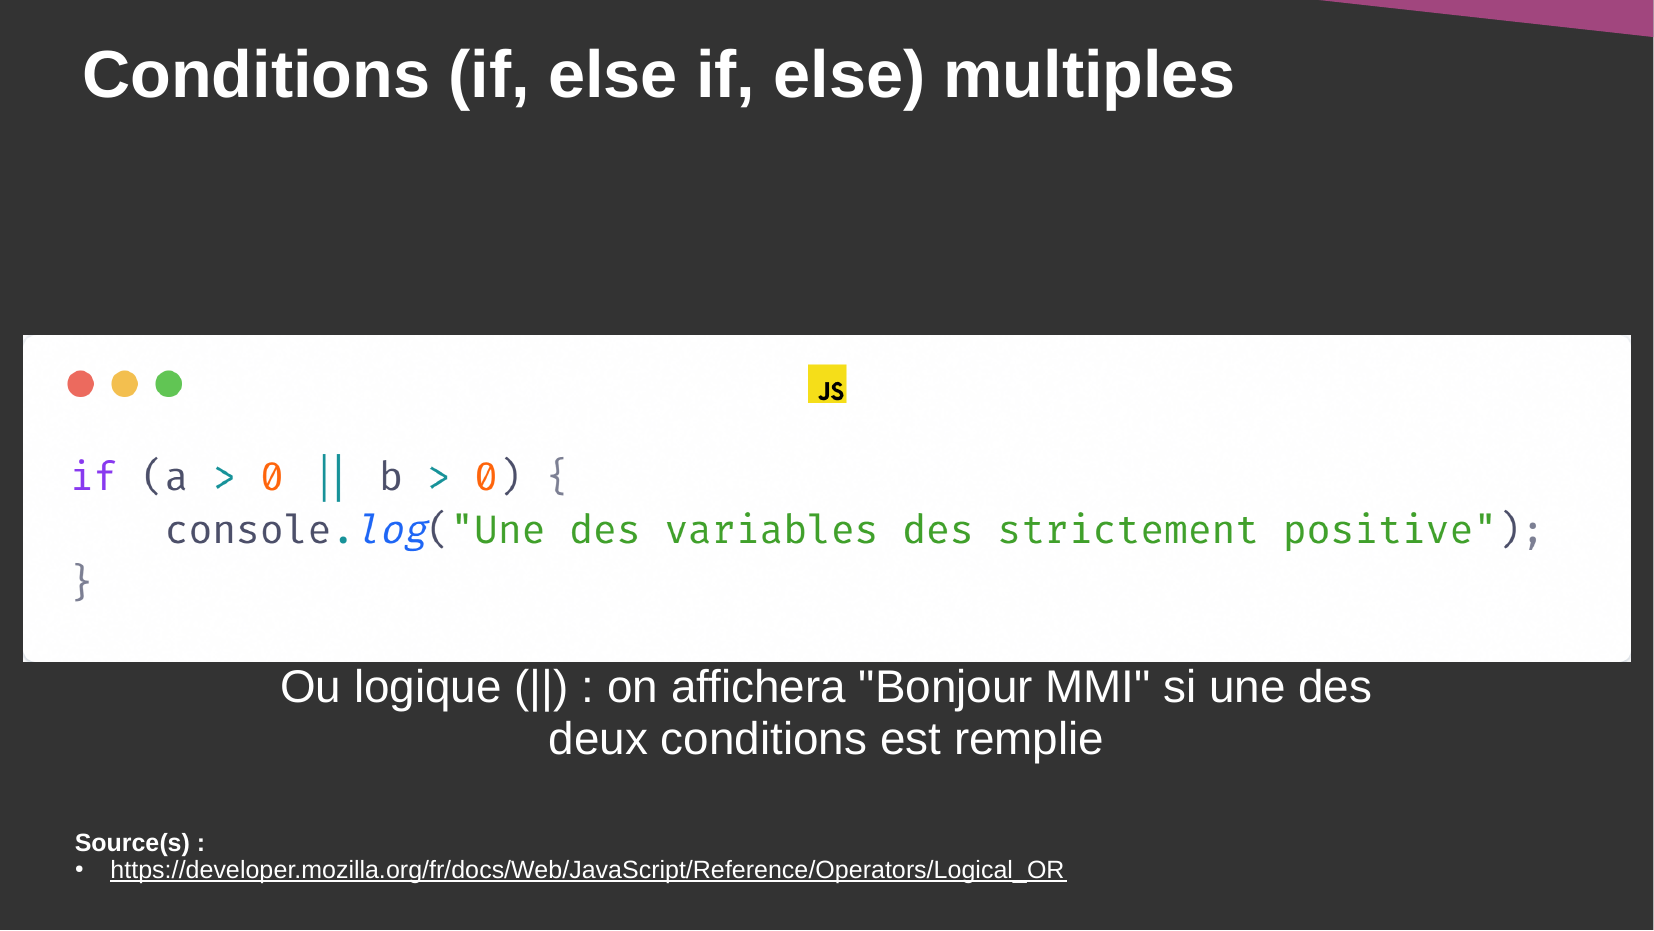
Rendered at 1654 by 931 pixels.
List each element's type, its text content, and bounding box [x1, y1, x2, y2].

picture [23, 335, 1631, 662]
title Ou logique (||) : on affichera "Bonjour MMI" si une des deux conditions est remplie [271, 662, 1383, 764]
text_box Source(s) : https://developer.mozilla.org/fr/docs/Web/JavaScript/Reference/Operators/Logical_OR [60, 820, 1583, 892]
title Conditions (if, else if, else) multiples [82, 37, 1571, 114]
text_box [1318, 0, 1654, 38]
